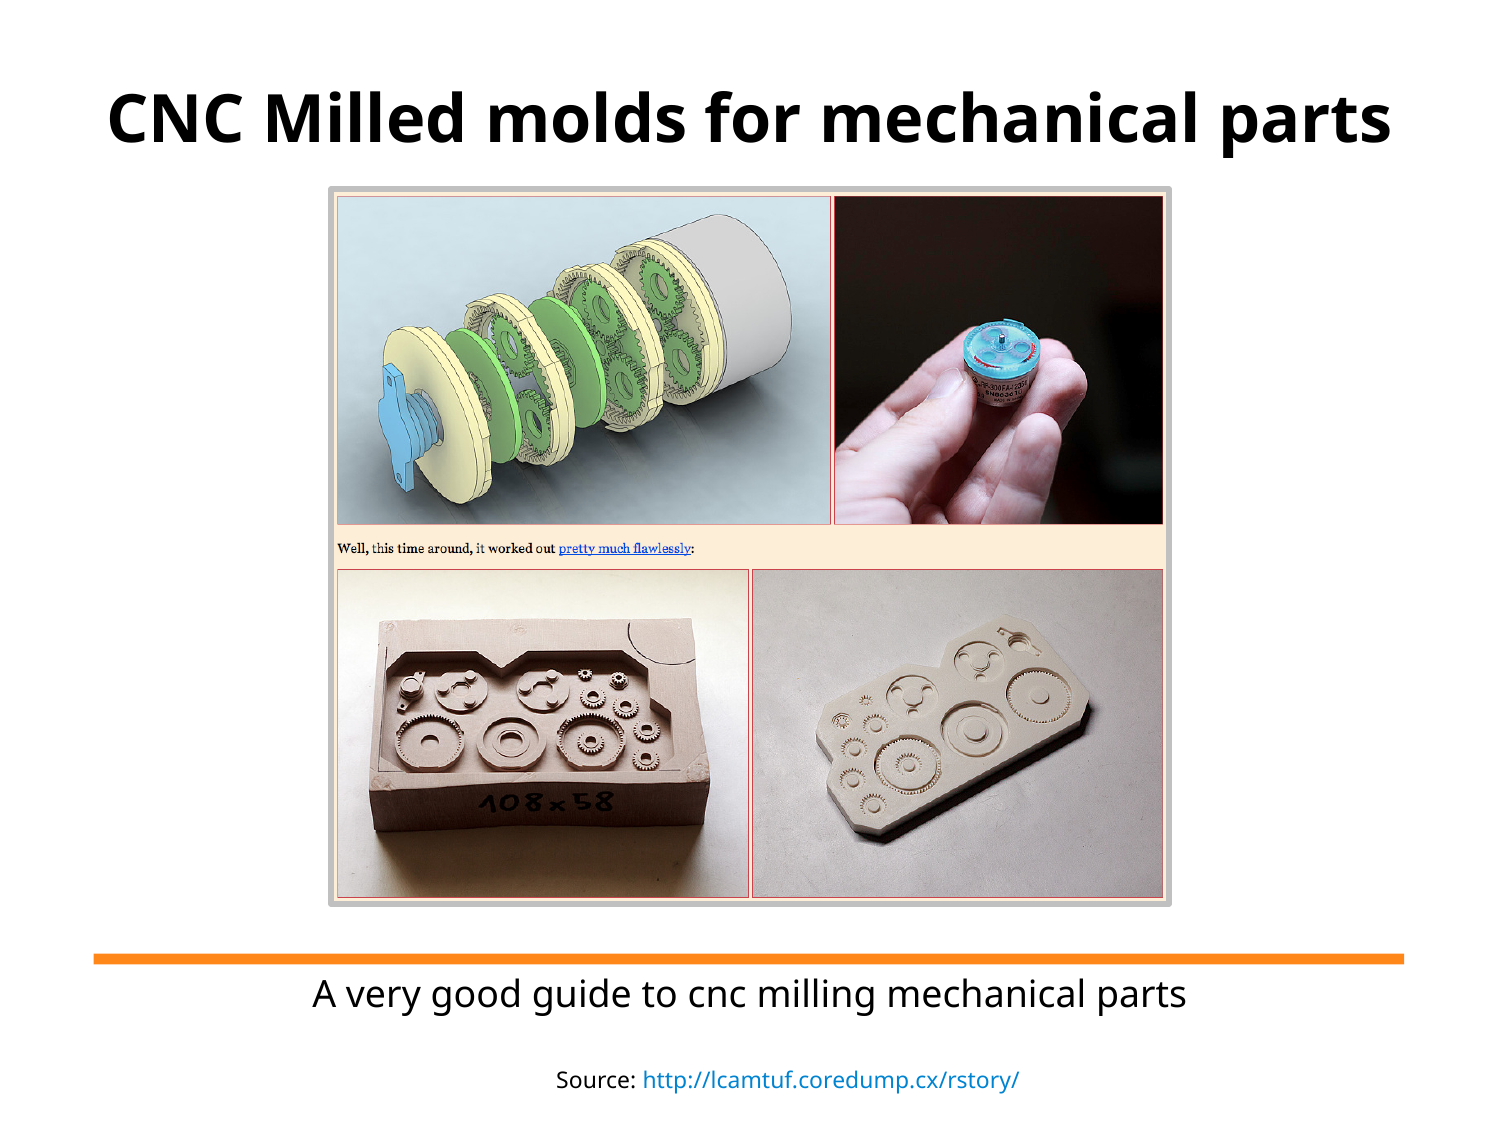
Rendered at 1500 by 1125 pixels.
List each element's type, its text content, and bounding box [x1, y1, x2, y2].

text_box Source: http://lcamtuf.coredump.cx/rstory/ [541, 1056, 987, 1125]
title CNC Milled molds for mechanical parts [75, 44, 1426, 188]
picture [0, 0, 1500, 1125]
text_box A very good guide to cnc milling mechanical parts [109, 960, 1391, 1024]
